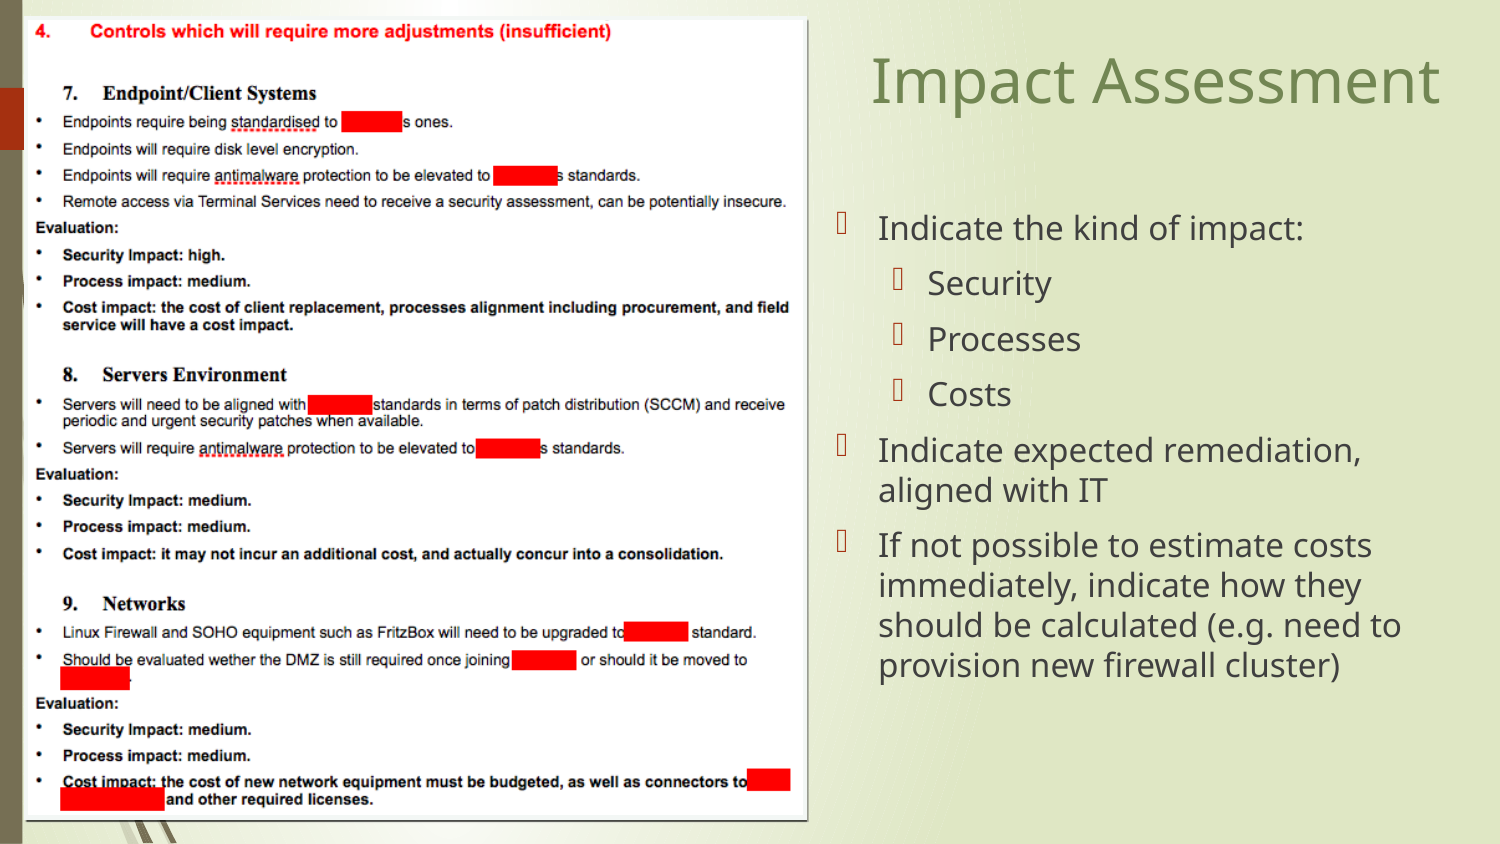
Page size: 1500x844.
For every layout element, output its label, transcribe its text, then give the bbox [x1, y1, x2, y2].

list Indicate the kind of impact: Security Processes Costs Indicate expected remediation, aligned with IT If not possible to estimate costs immediately, indicate how they should be calculated (e.g. need to provision new firewall cluster) [820, 199, 1425, 757]
picture [28, 19, 803, 816]
title Impact Assessment [809, 33, 1456, 175]
